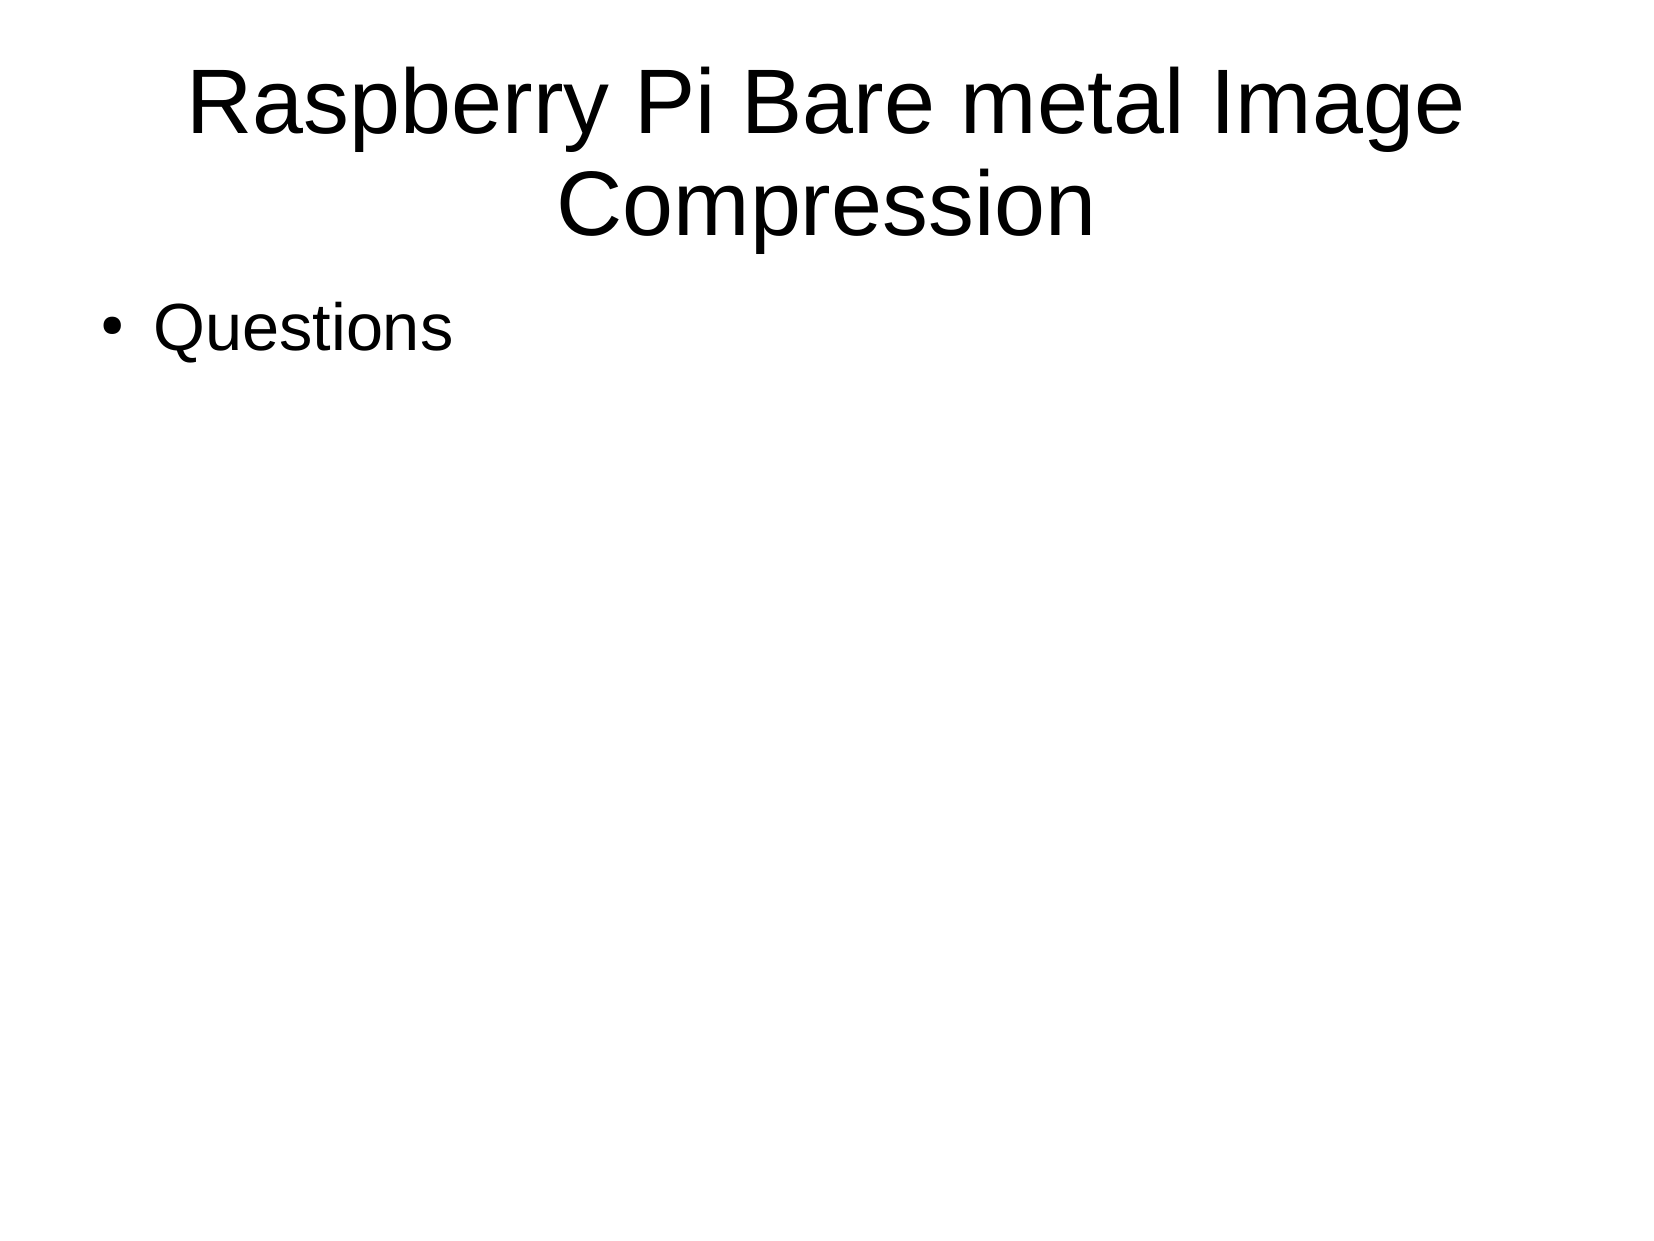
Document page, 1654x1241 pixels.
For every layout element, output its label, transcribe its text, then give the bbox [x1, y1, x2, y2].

list Questions [82, 290, 1571, 1010]
title Raspberry Pi Bare metal Image Compression [82, 49, 1571, 257]
